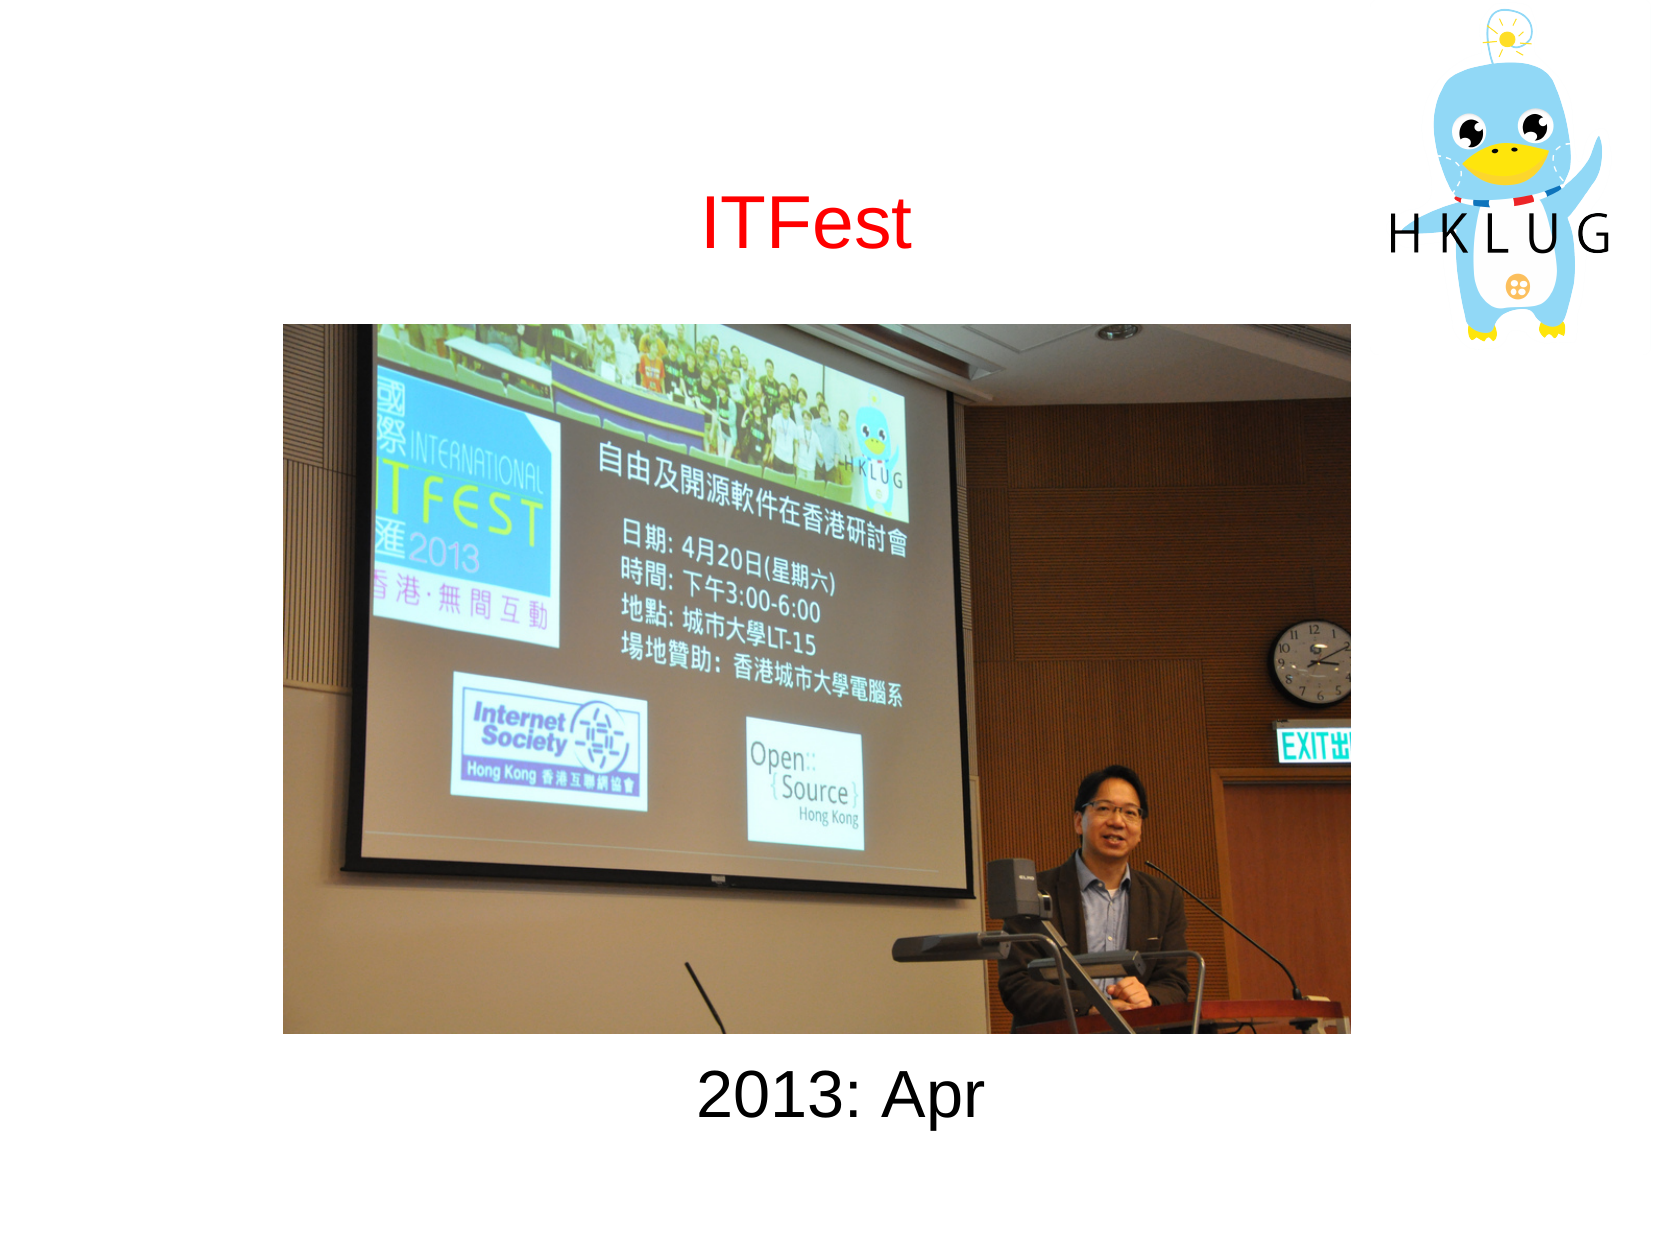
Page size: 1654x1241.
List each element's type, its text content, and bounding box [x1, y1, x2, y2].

text_box 2013: Apr [107, 1057, 1575, 1139]
text_box ITFest [68, 129, 1565, 308]
picture [283, 324, 1351, 1034]
picture [1370, 0, 1651, 355]
